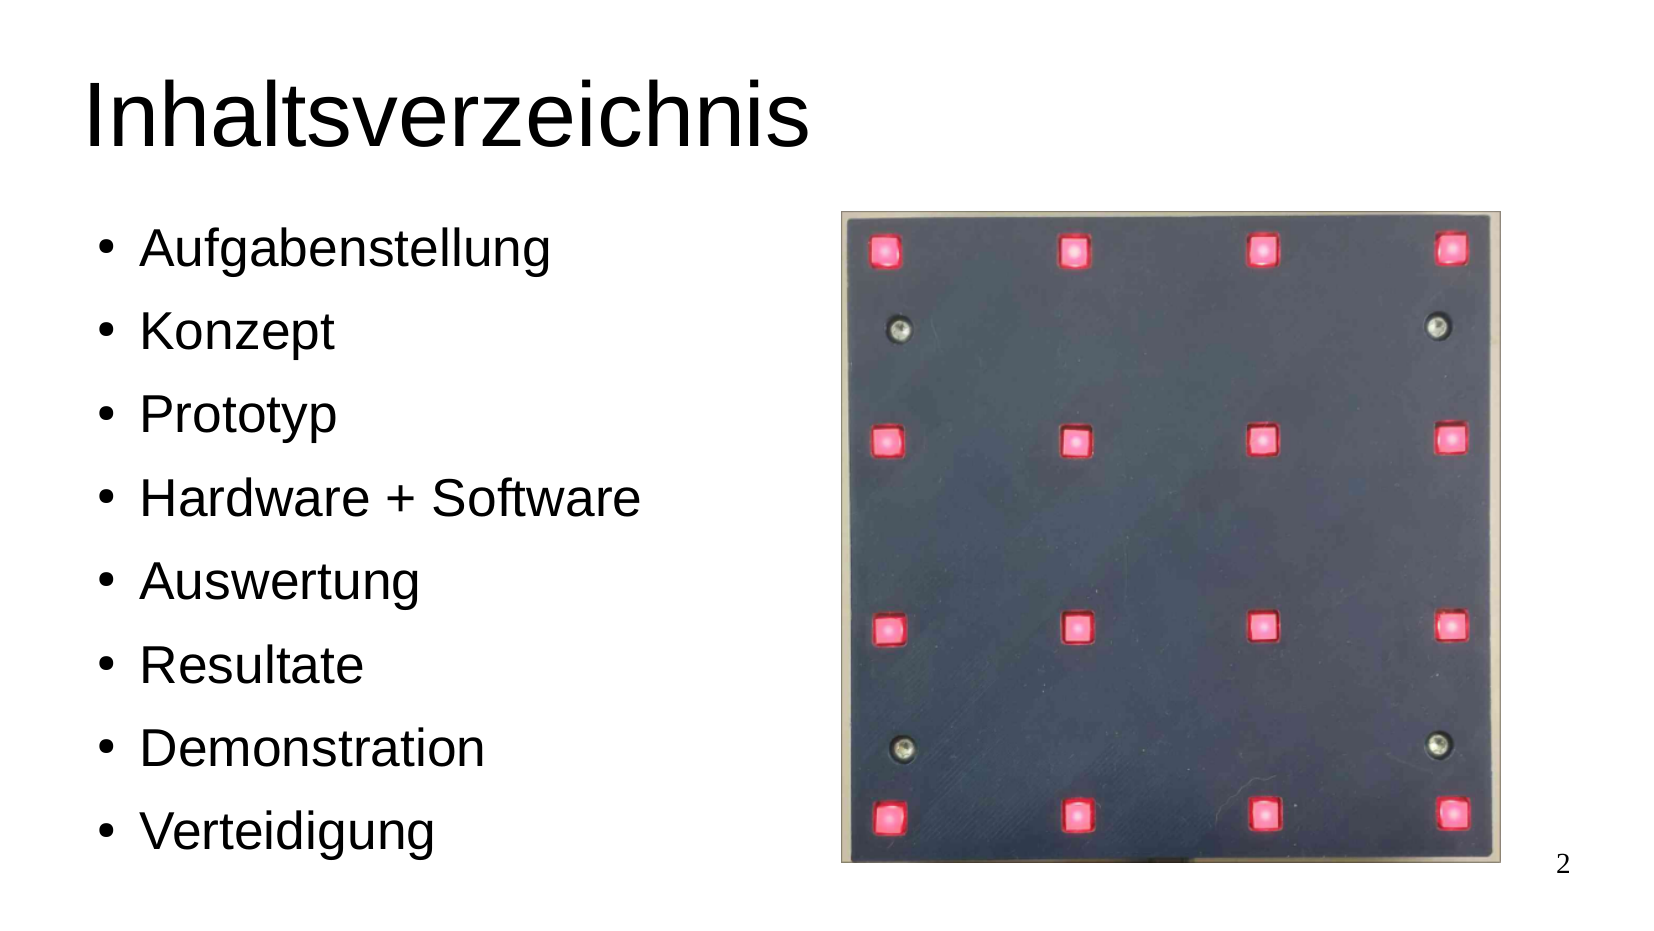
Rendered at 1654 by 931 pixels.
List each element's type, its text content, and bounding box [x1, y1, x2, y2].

title Inhaltsverzeichnis [82, 37, 1571, 193]
picture [841, 211, 1501, 863]
list Aufgabenstellung Konzept Prototyp Hardware + Software Auswertung Resultate Demonstration Verteidigung [82, 217, 788, 863]
